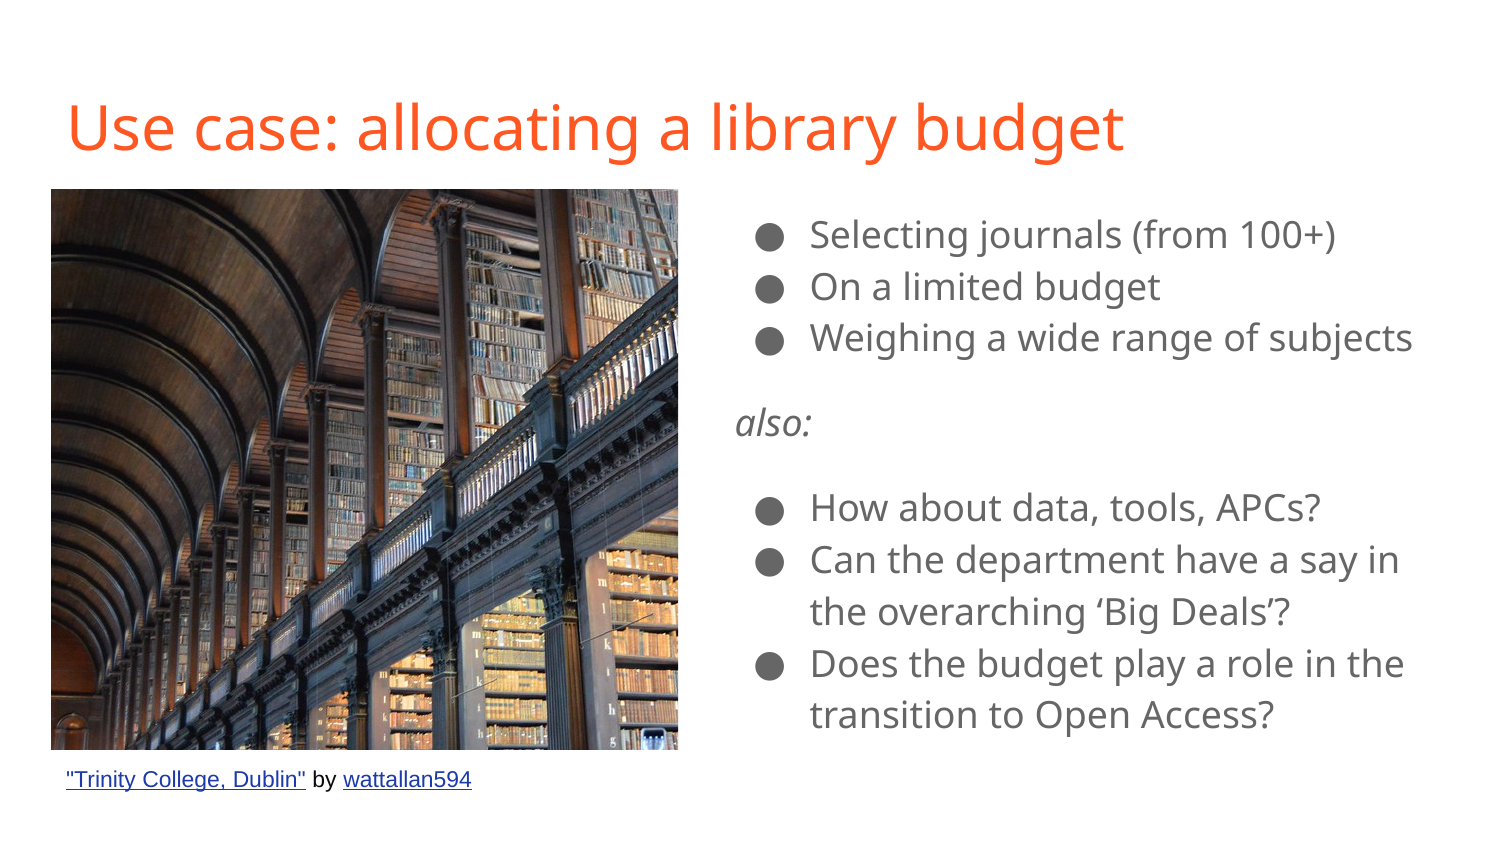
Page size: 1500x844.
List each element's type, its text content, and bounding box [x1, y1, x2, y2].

list Selecting journals (from 100+) On a limited budget Weighing a wide range of subjects also: How about data, tools, APCs? Can the department have a say in the overarching ‘Big Deals’? Does the budget play a role in the transition to Open Access? [719, 189, 1463, 750]
picture [51, 189, 679, 750]
title Use case: allocating a library budget [51, 72, 1449, 167]
text_box "Trinity College, Dublin" by wattallan594 [51, 749, 583, 814]
